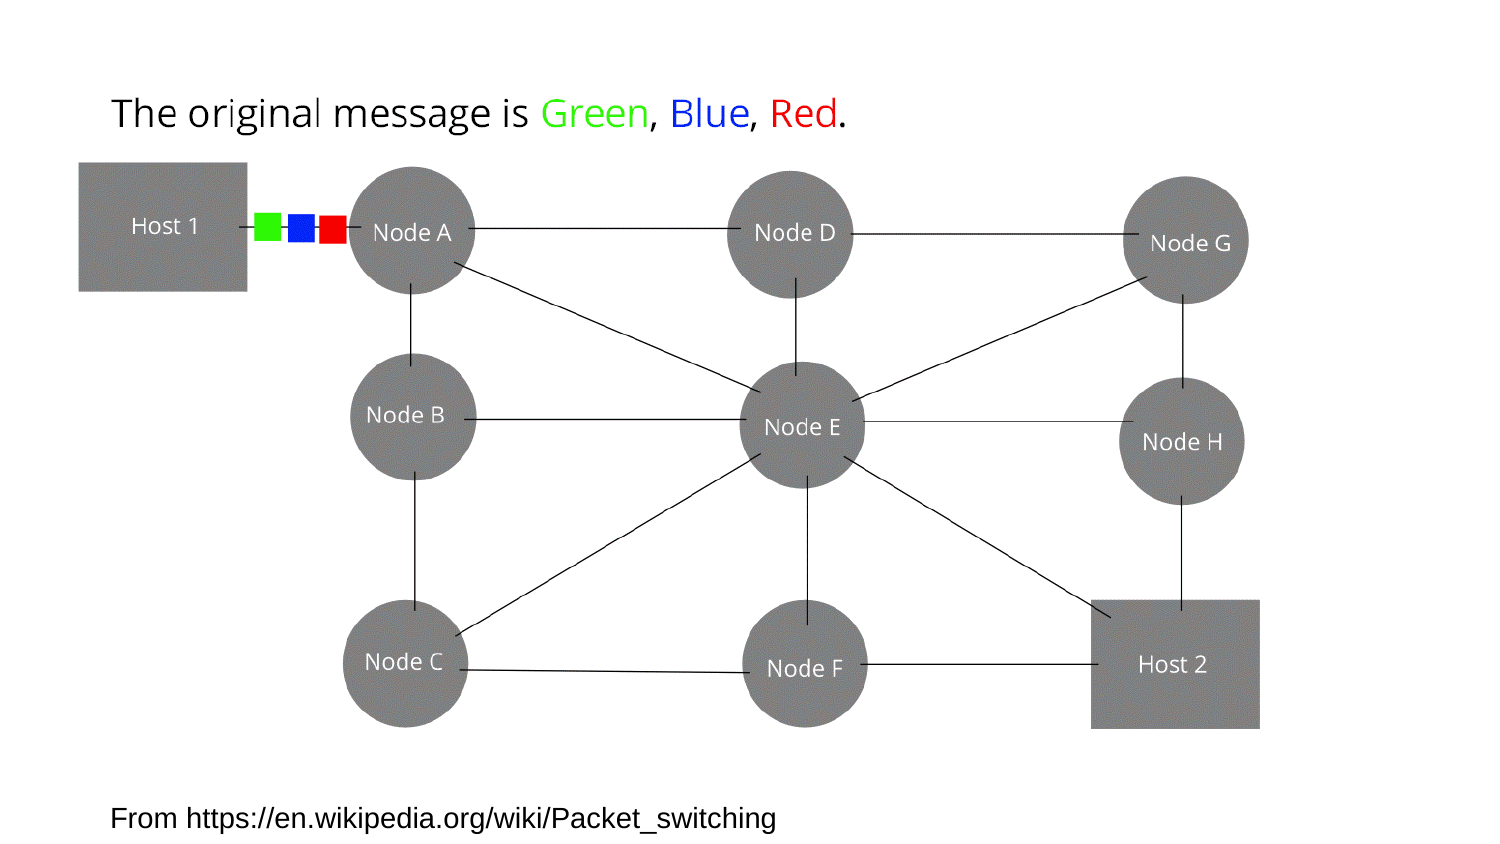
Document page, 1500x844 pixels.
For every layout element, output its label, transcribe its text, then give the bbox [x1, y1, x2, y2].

text_box From https://en.wikipedia.org/wiki/Packet_switching [94, 784, 928, 844]
picture [59, 74, 1296, 770]
